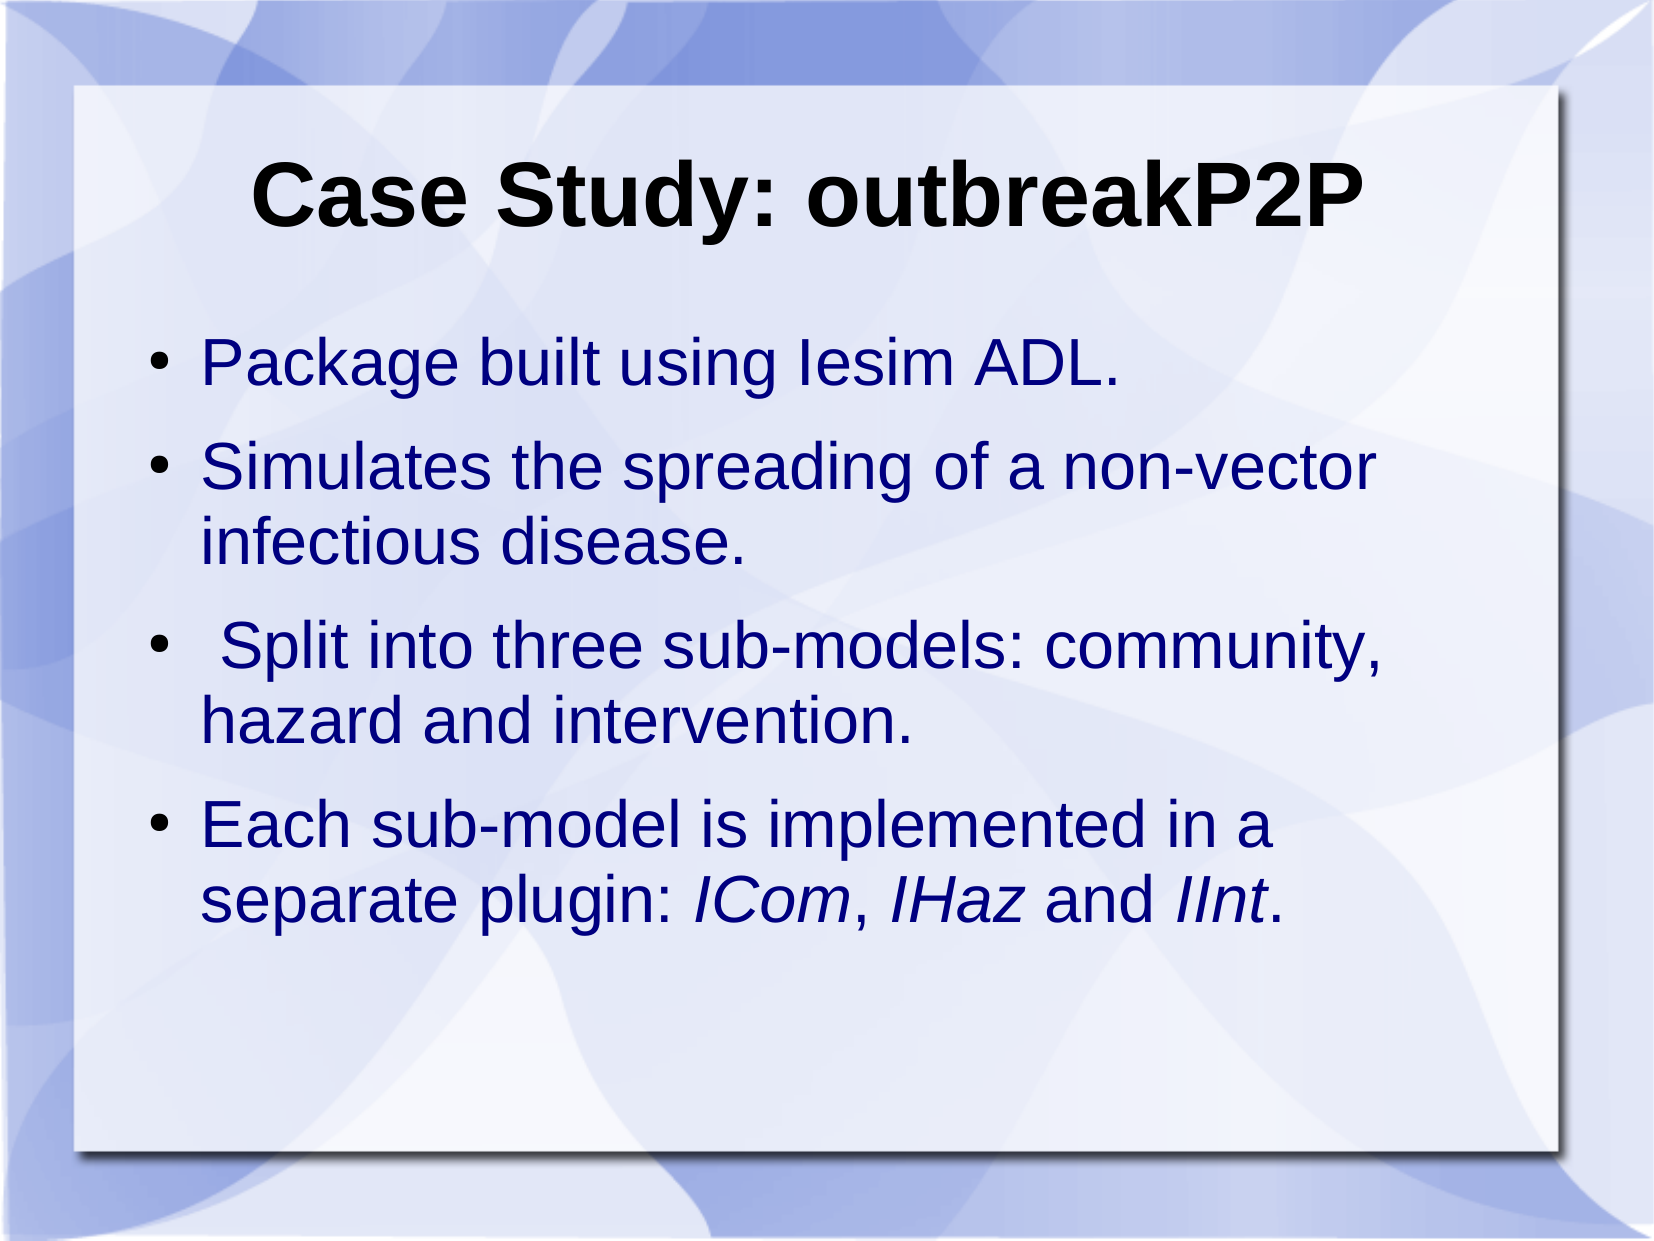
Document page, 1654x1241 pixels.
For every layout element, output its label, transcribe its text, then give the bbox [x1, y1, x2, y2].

list Package built using Iesim ADL. Simulates the spreading of a non-vector infectious disease. Split into three sub-models: community, hazard and intervention. Each sub-model is implemented in a separate plugin: ICom, IHaz and IInt. [129, 324, 1489, 960]
picture [0, 0, 1654, 1241]
title Case Study: outbreakP2P [82, 98, 1536, 291]
